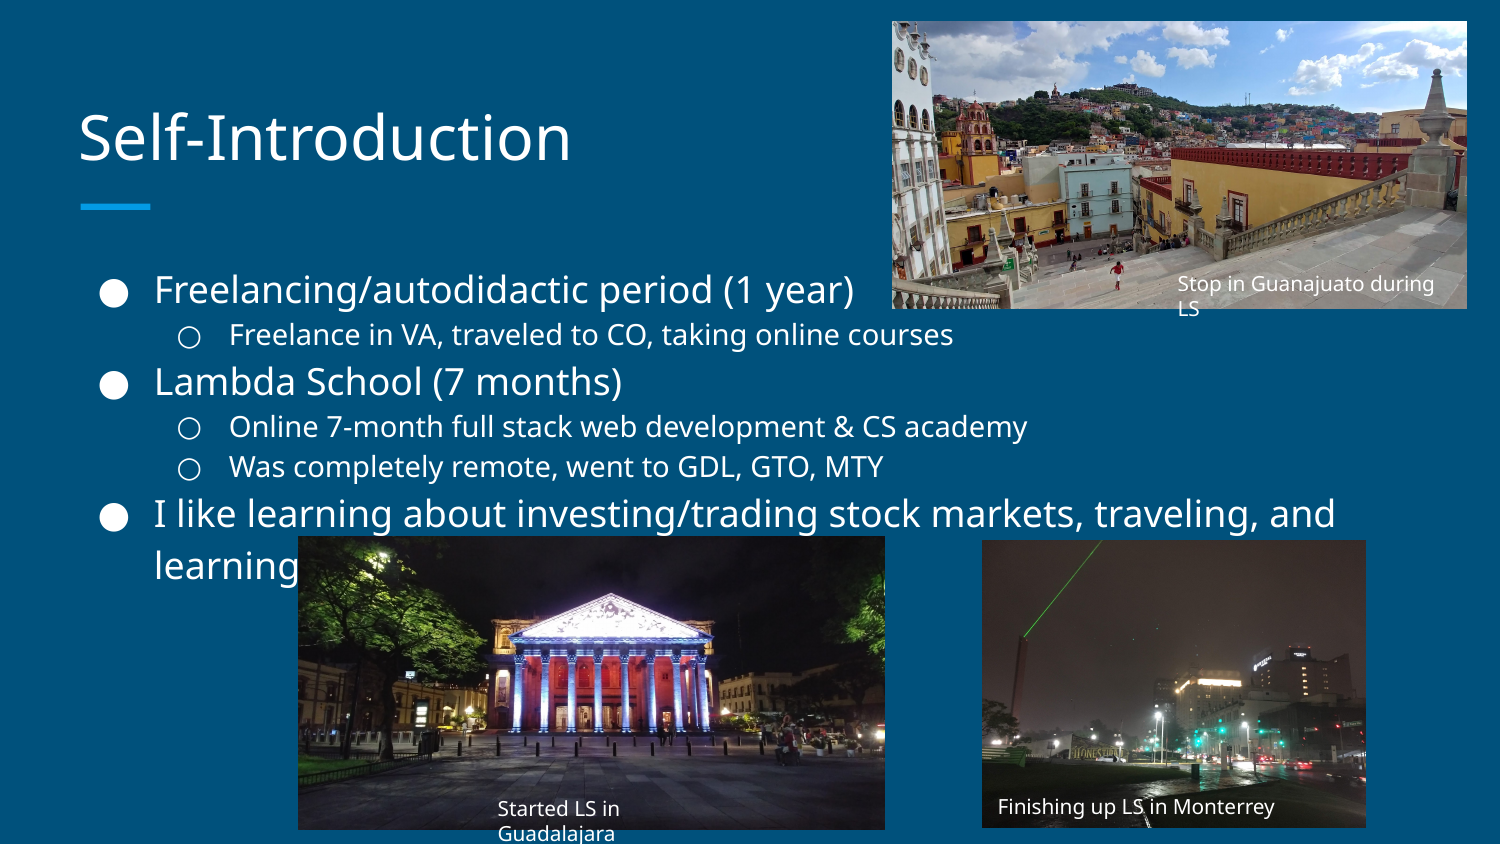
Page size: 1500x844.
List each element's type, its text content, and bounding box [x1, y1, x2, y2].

picture [298, 536, 884, 829]
title Self-Introduction [63, 75, 892, 188]
text_box Stop in Guanajuato during LS [1162, 255, 1467, 309]
text_box Started LS in Guadalajara [482, 780, 755, 844]
list Freelancing/autodidactic period (1 year) Freelance in VA, traveled to CO, taking online courses Lambda School (7 months) Online 7-month full stack web development & CS academy Was completely remote, went to GDL, GTO, MTY I like learning about investing/trading stock markets, traveling, and learning Spanish [63, 244, 1437, 750]
picture [893, 22, 1466, 308]
picture [983, 541, 1365, 778]
text_box Finishing up LS in Monterrey [982, 778, 1386, 842]
